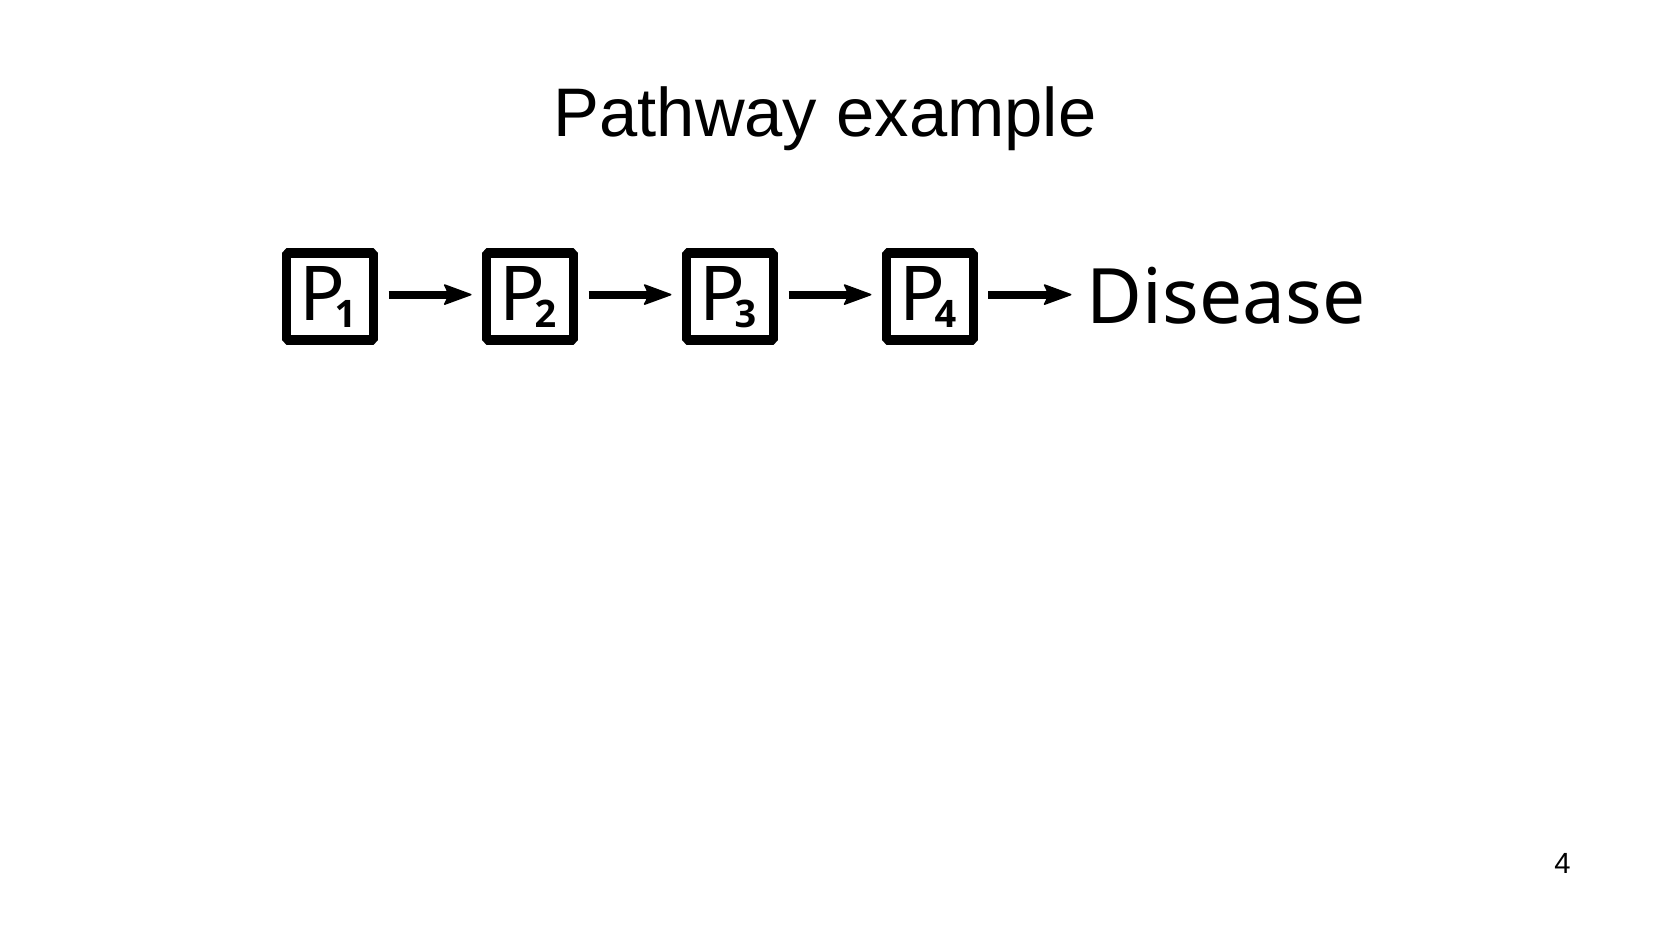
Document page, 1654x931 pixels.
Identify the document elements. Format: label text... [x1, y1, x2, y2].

title Pathway example [80, 35, 1571, 191]
picture [268, 217, 1386, 790]
